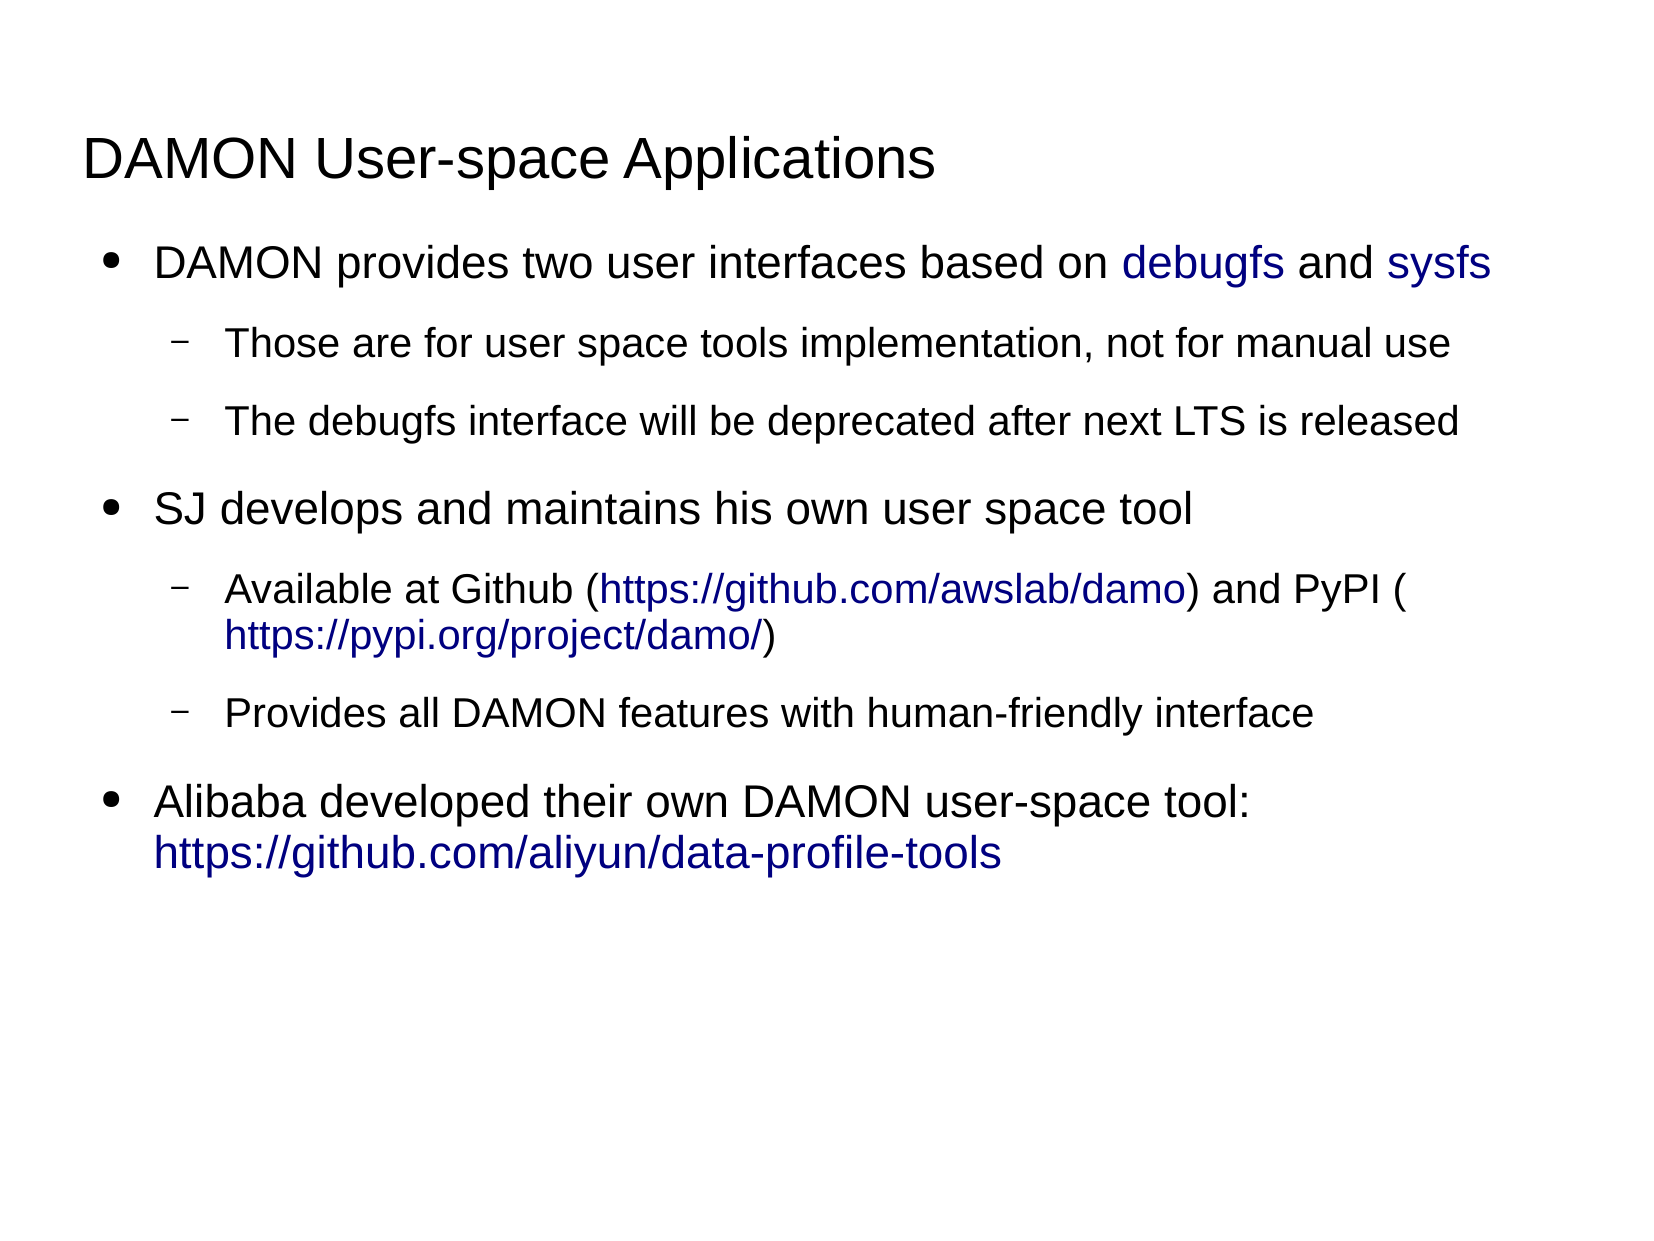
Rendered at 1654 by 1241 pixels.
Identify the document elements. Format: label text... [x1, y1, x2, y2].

title DAMON User-space Applications [82, 108, 1571, 210]
list DAMON provides two user interfaces based on debugfs and sysfs Those are for user space tools implementation, not for manual use The debugfs interface will be deprecated after next LTS is released SJ develops and maintains his own user space tool Available at Github (https://github.com/awslab/damo) and PyPI (https://pypi.org/project/damo/) Provides all DAMON features with human-friendly interface Alibaba developed their own DAMON user-space tool: https://github.com/aliyun/data-profile-tools [82, 236, 1571, 1111]
